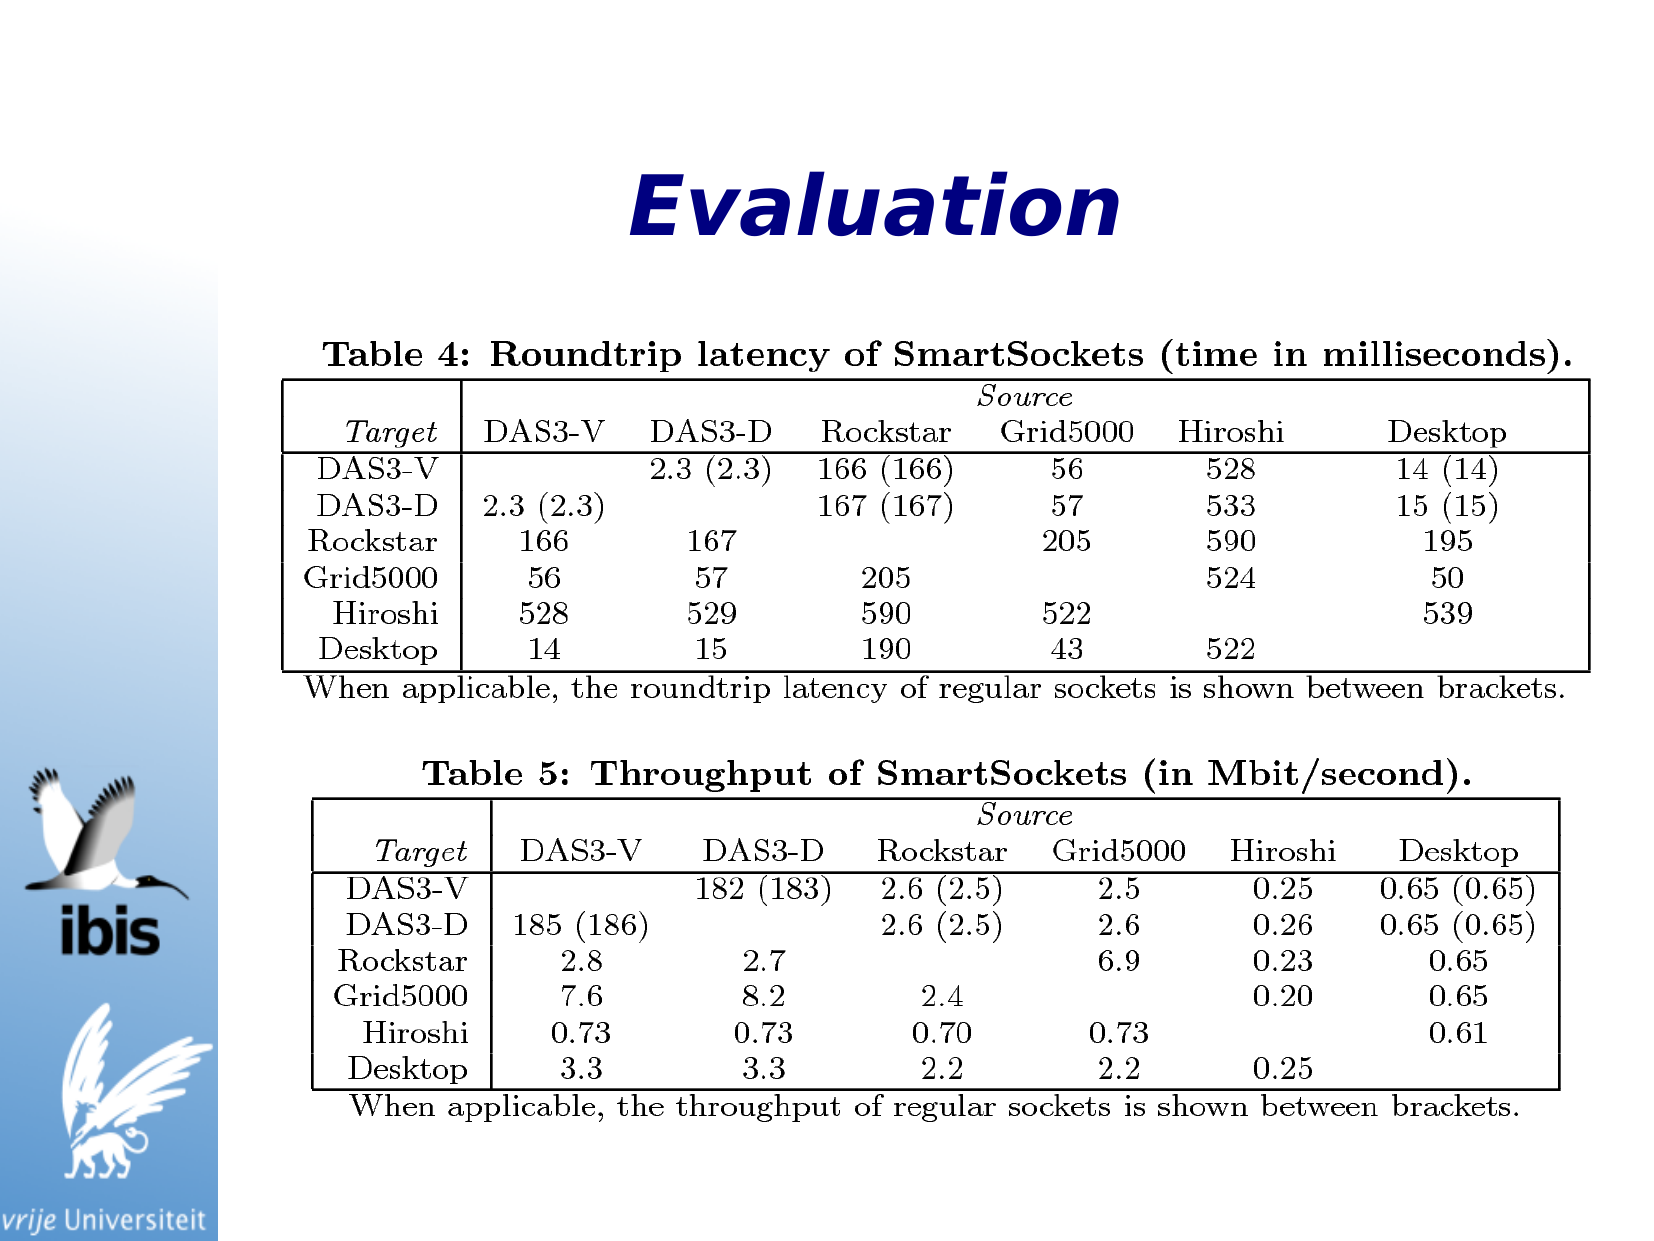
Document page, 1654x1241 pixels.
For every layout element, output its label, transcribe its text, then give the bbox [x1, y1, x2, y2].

title Evaluation [219, 102, 1534, 311]
picture [249, 321, 1644, 1156]
picture [0, 0, 218, 1241]
